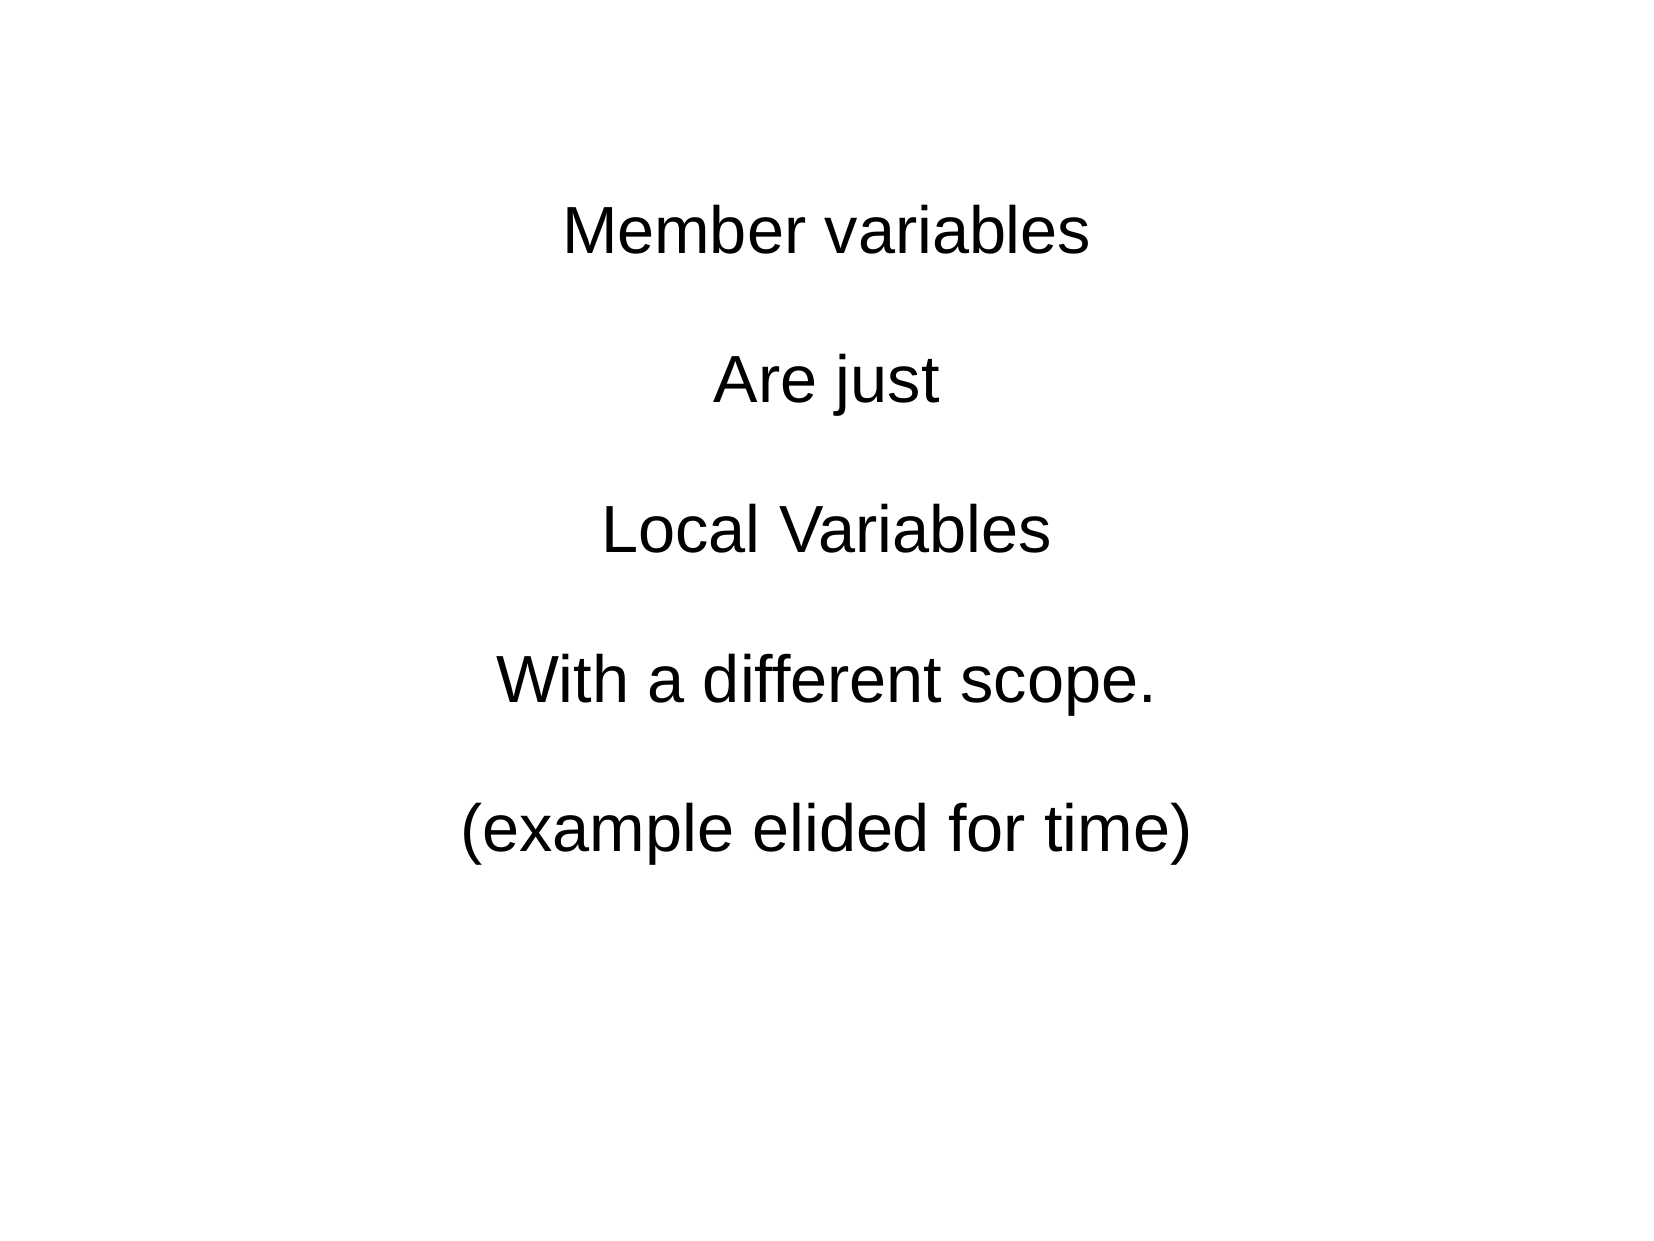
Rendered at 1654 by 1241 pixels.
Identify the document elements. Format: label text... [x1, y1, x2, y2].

subtitle Member variables Are just Local Variables With a different scope. (example elided for time) [82, 49, 1571, 1010]
